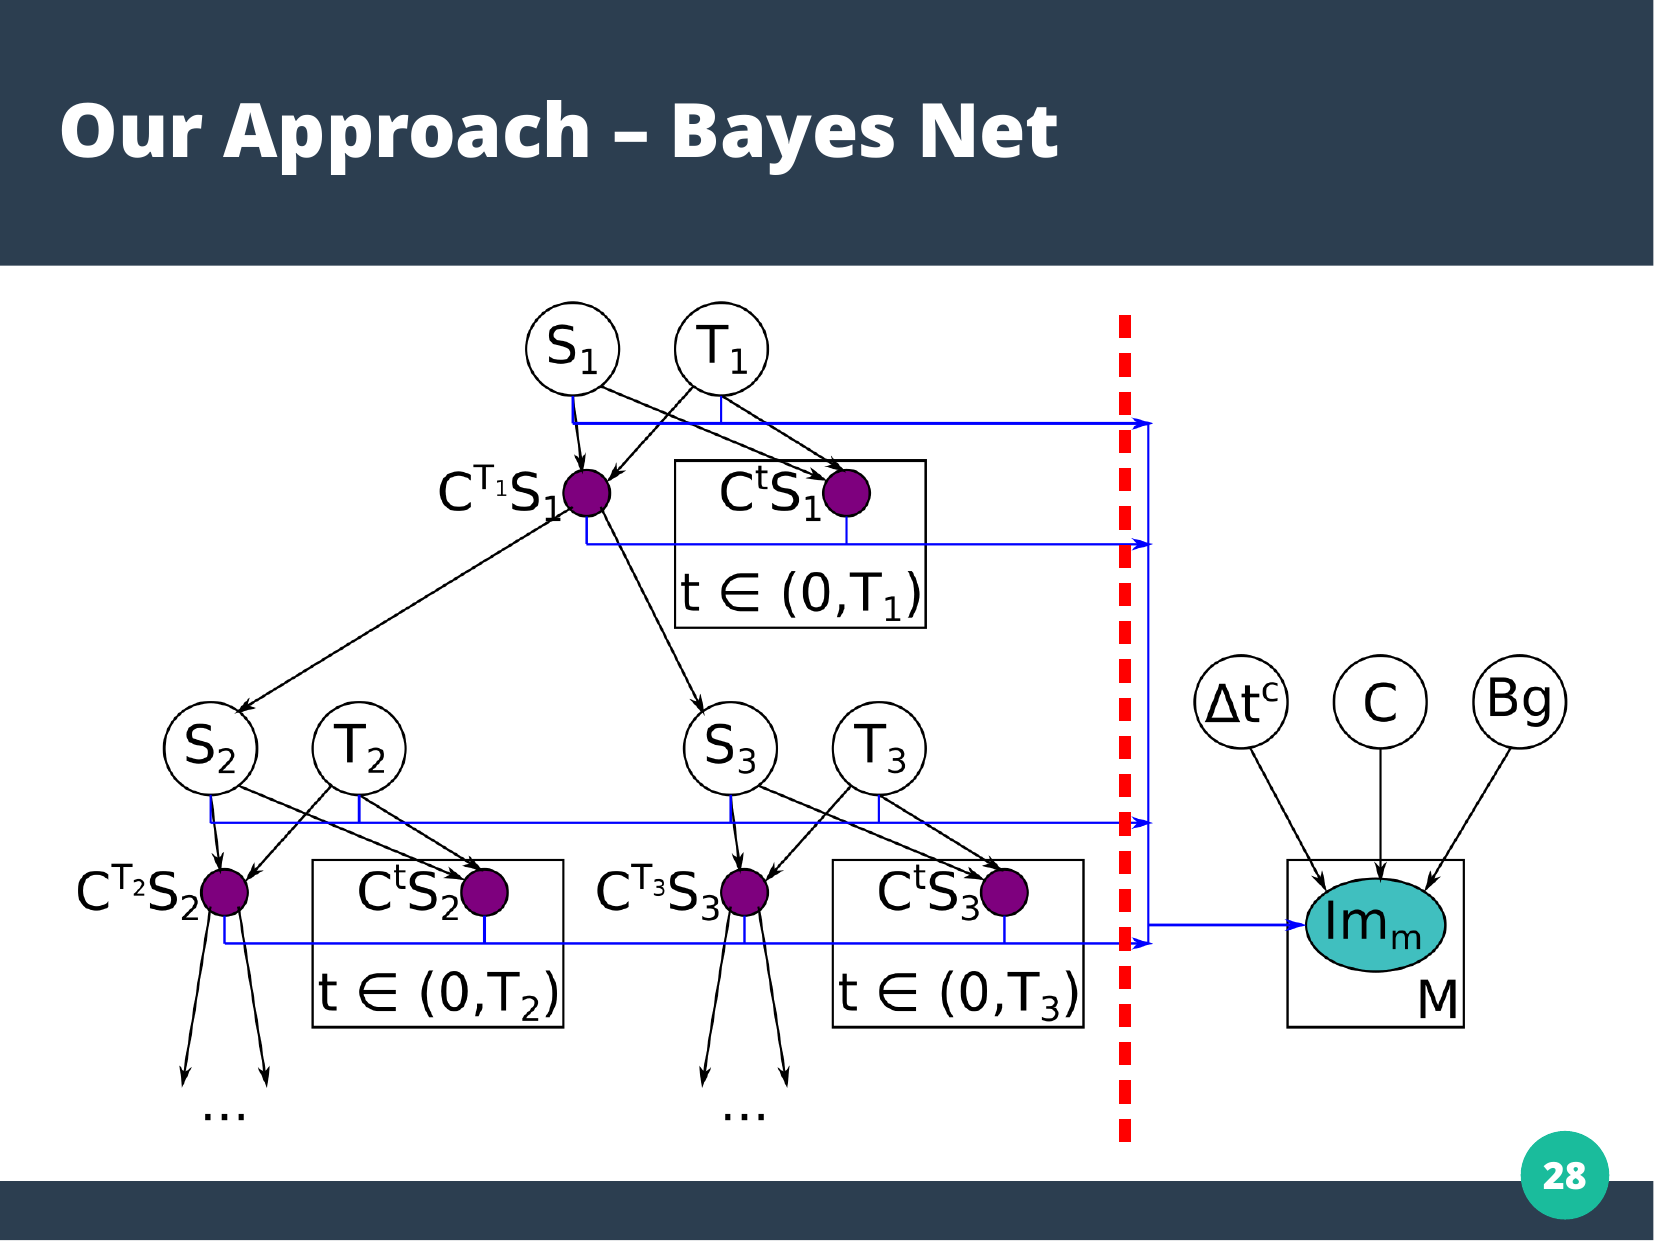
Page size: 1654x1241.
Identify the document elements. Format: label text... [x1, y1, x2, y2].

title Our Approach – Bayes Net [59, 49, 1595, 207]
picture [71, 293, 1575, 1129]
